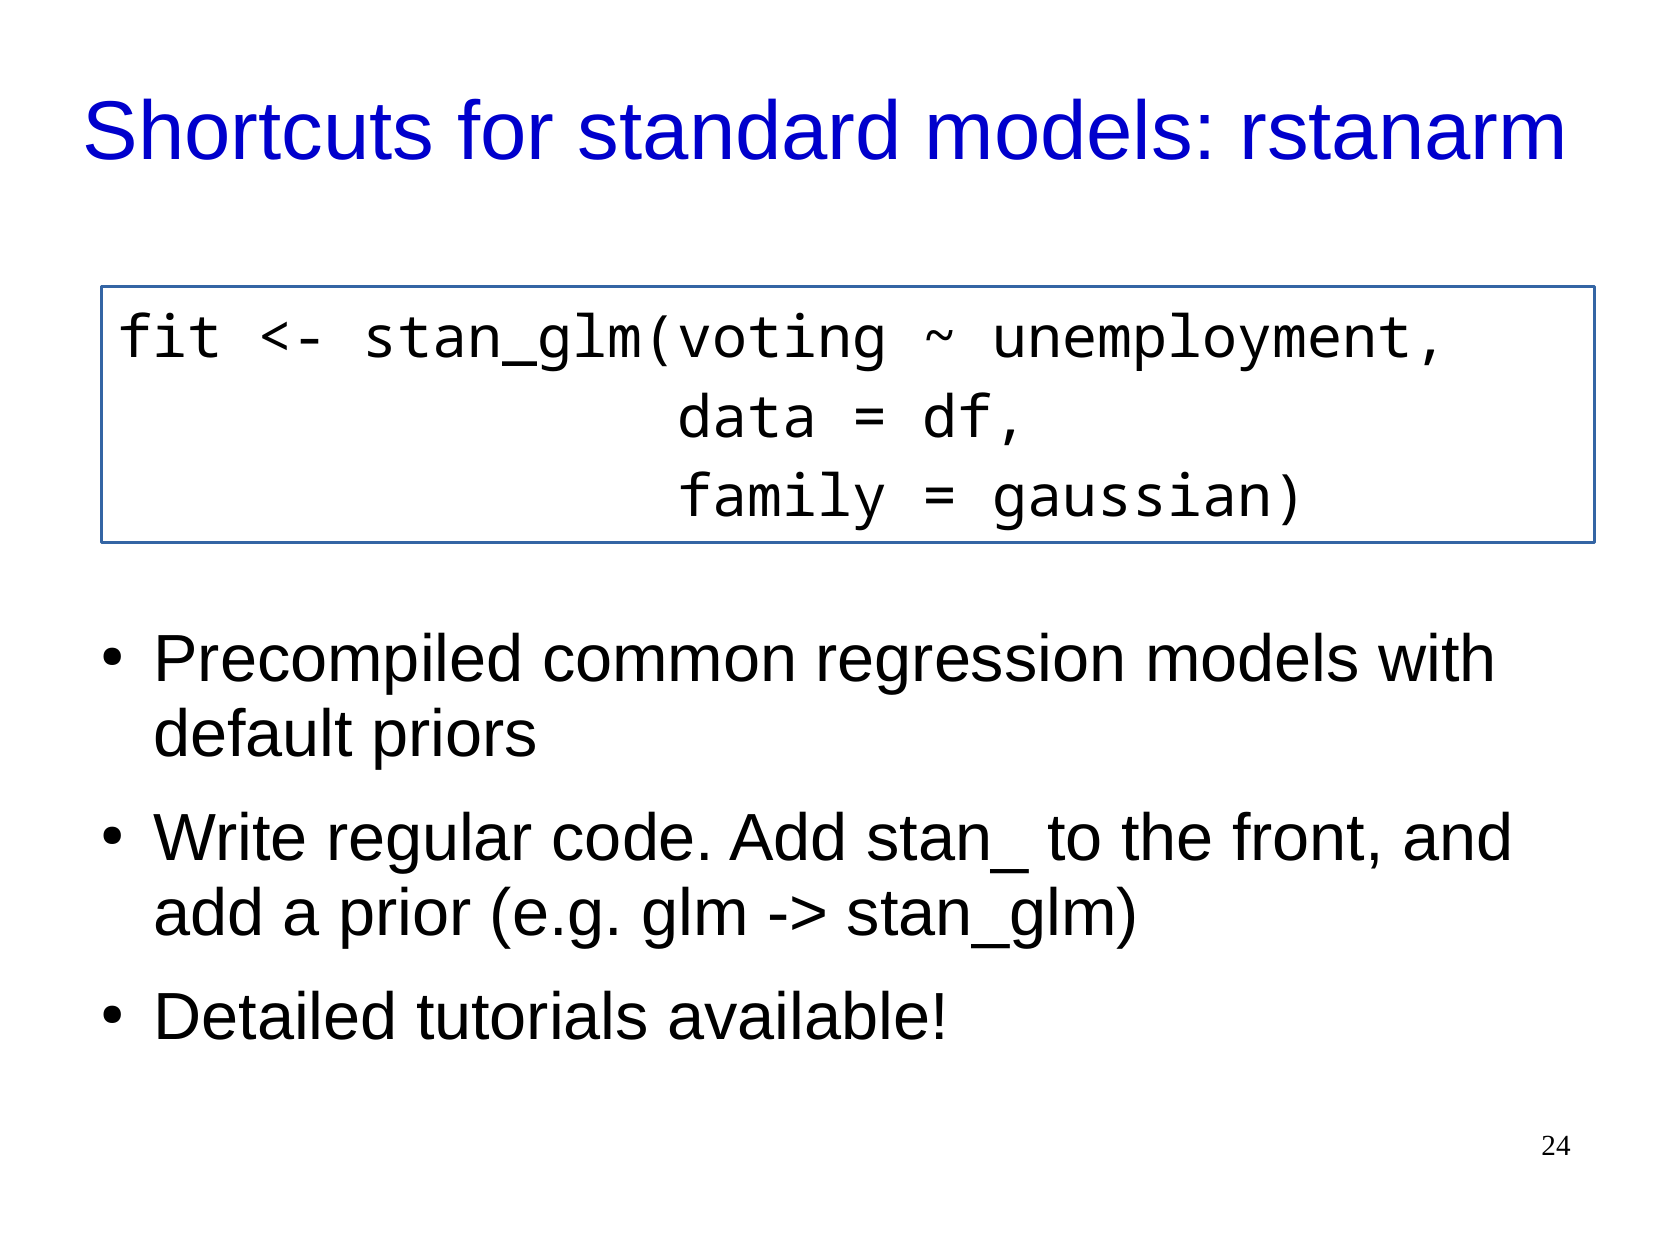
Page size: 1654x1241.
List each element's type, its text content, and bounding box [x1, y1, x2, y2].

title Shortcuts for standard models: rstanarm [82, 84, 1571, 178]
text_box fit <- stan_glm(voting ~ unemployment, data = df, family = gaussian) [101, 286, 1595, 519]
list Precompiled common regression models with default priors Write regular code. Add stan_ to the front, and add a prior (e.g. glm -> stan_glm) Detailed tutorials available! [82, 620, 1571, 1165]
